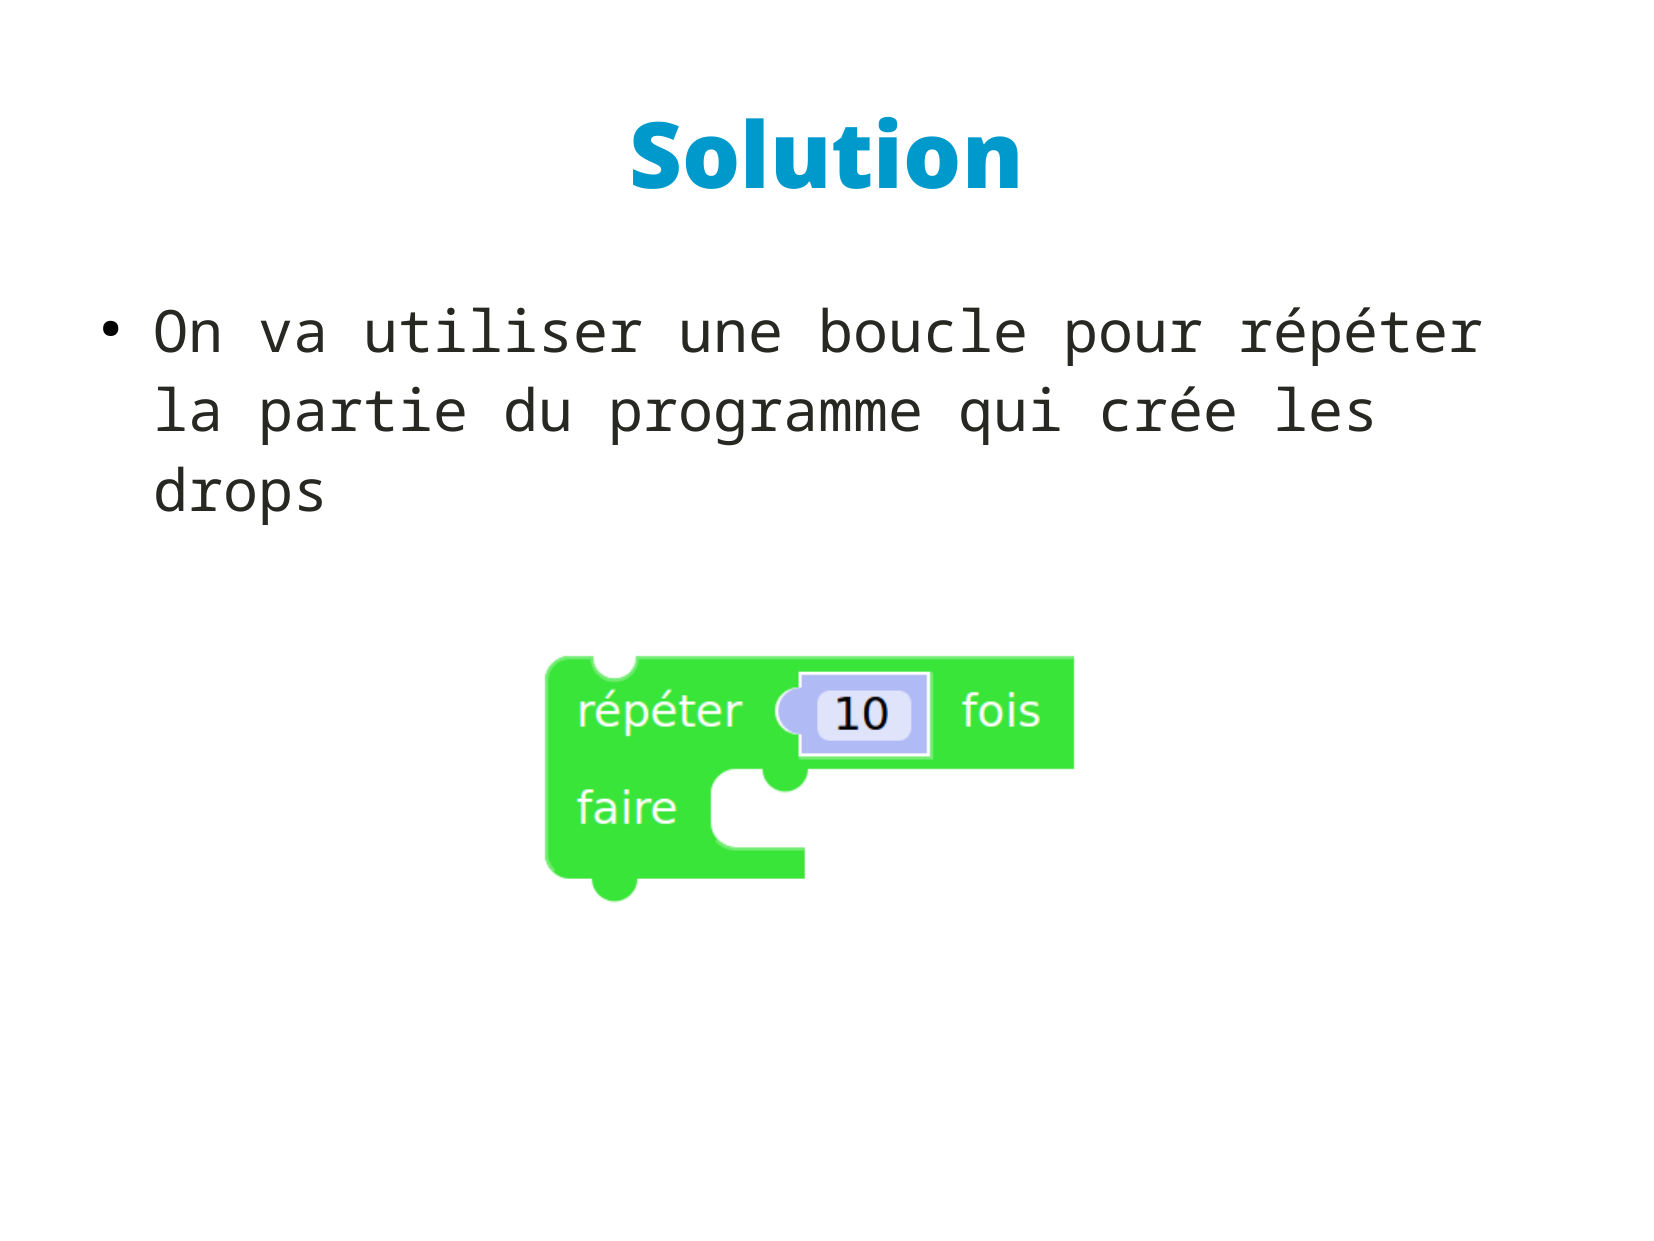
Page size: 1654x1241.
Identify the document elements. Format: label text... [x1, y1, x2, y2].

list On va utiliser une boucle pour répéter la partie du programme qui crée les drops [82, 290, 1571, 1010]
title Solution [82, 49, 1571, 257]
picture [514, 625, 1140, 926]
